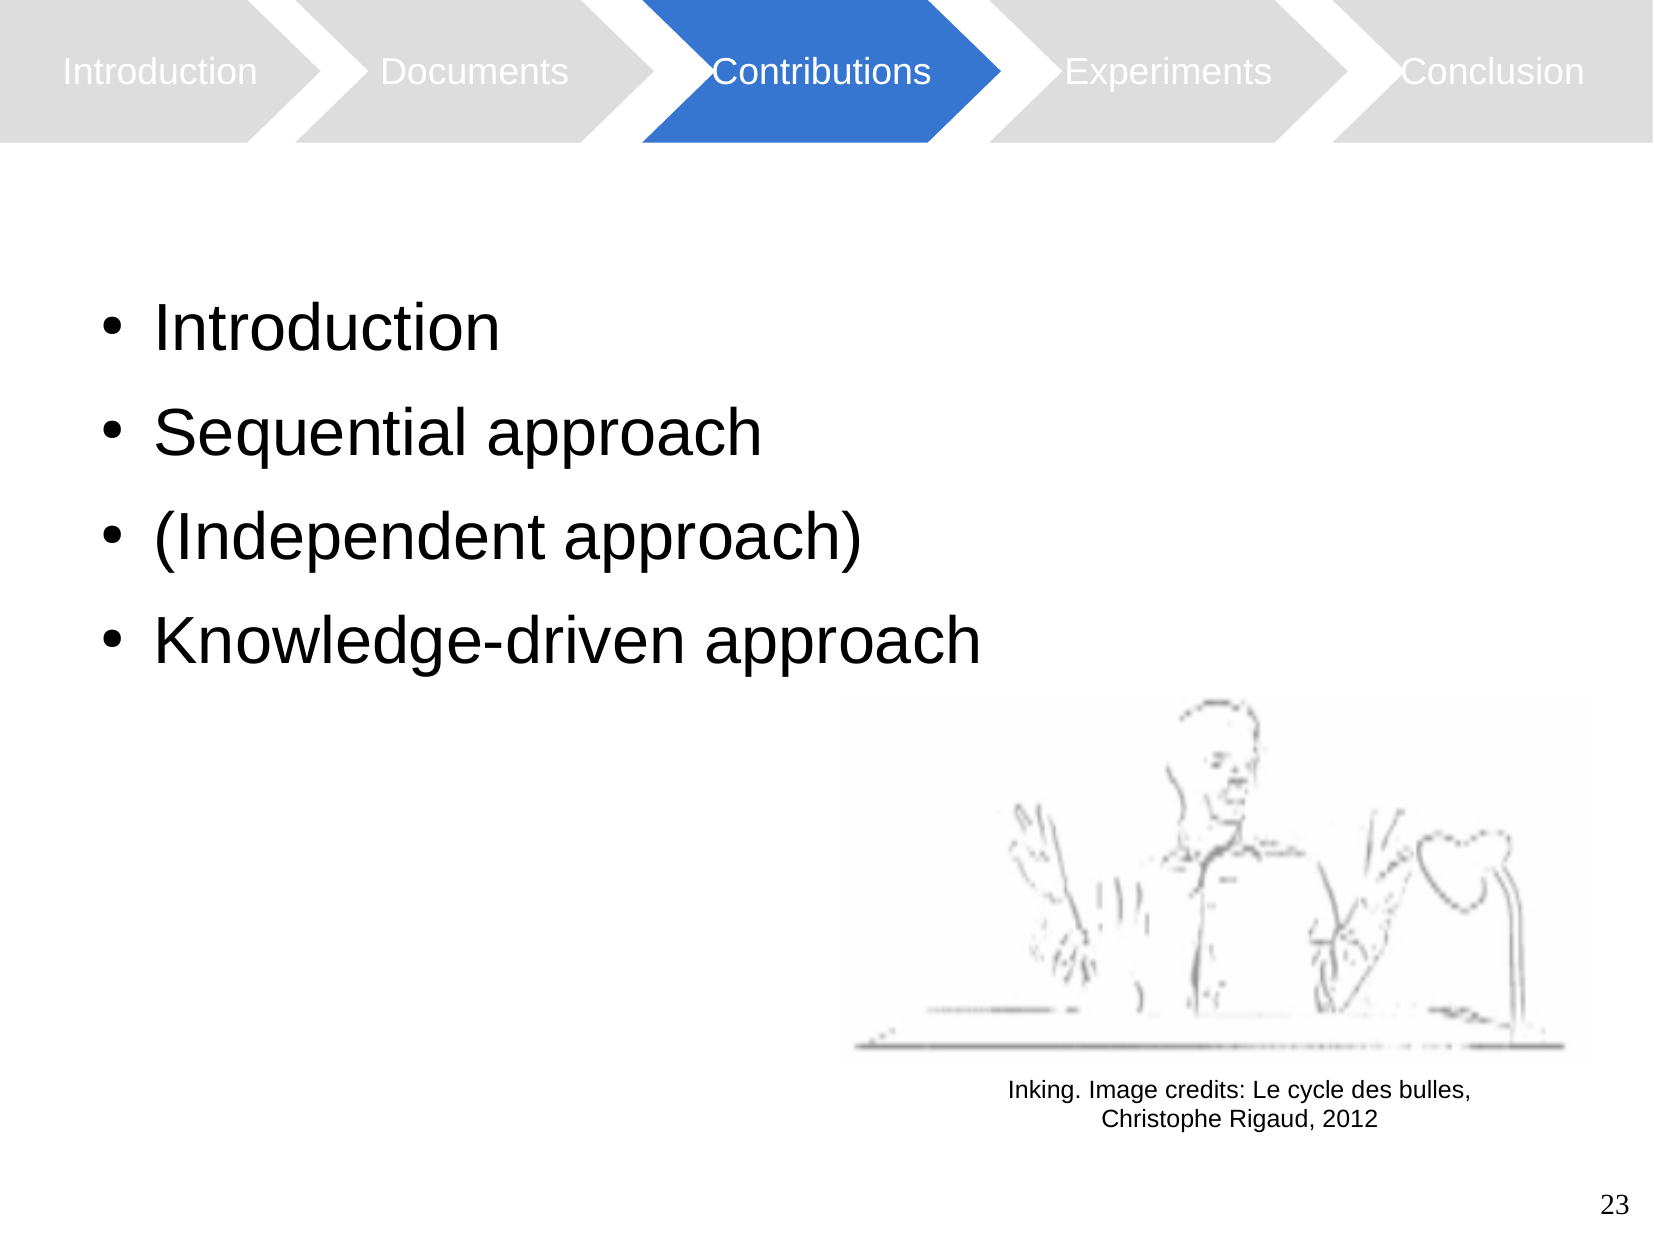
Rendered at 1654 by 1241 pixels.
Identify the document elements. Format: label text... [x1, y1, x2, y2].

list Introduction Sequential approach (Independent approach) Knowledge-driven approach [82, 290, 1217, 1010]
text_box Experiments [989, 0, 1348, 143]
text_box Contributions [642, 0, 1001, 143]
text_box Inking. Image credits: Le cycle des bulles, Christophe Rigaud, 2012 [962, 1068, 1518, 1140]
picture [838, 696, 1595, 1063]
text_box Introduction [0, 0, 321, 143]
text_box Conclusion [1332, 0, 1653, 143]
text_box Documents [295, 0, 654, 143]
